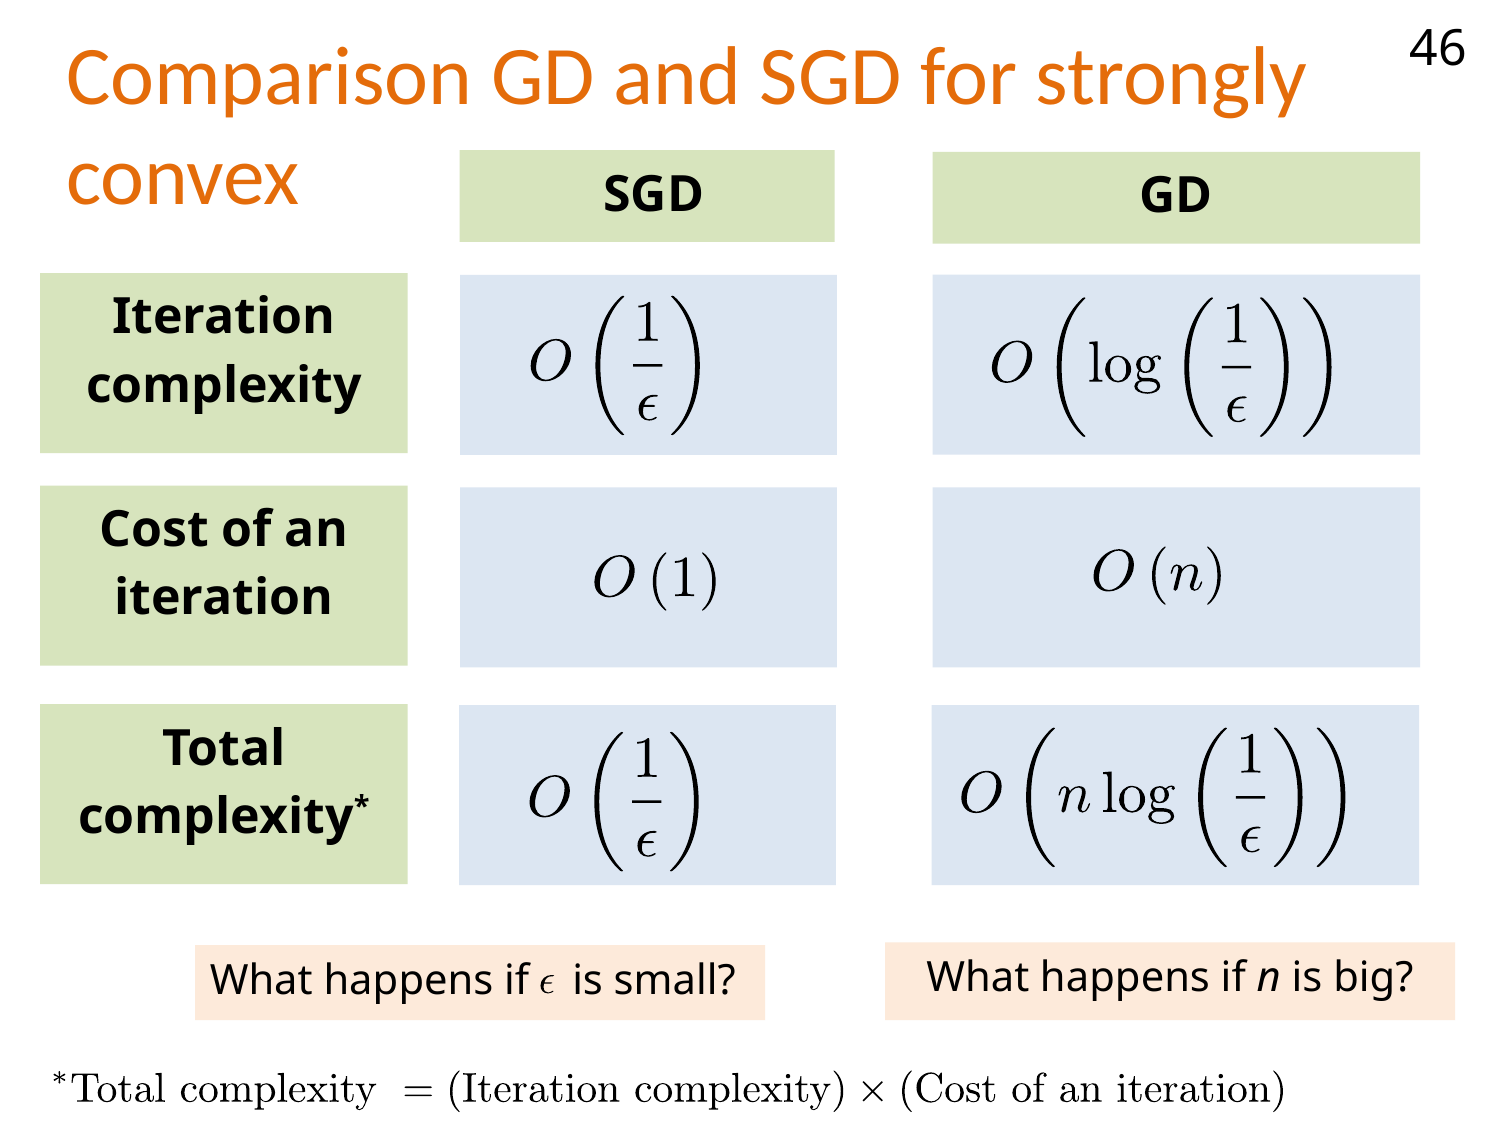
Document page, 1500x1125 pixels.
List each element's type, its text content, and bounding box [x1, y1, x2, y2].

text_box [460, 487, 837, 668]
text_box Iteration complexity [40, 273, 408, 454]
text_box What happens if n is big? [885, 942, 1456, 1021]
text_box [538, 975, 556, 994]
text_box [460, 274, 837, 455]
text_box SGD [459, 150, 835, 242]
text_box [50, 1070, 1288, 1113]
text_box GD [932, 151, 1421, 244]
text_box Total complexity* [40, 704, 408, 885]
text_box [459, 705, 836, 886]
text_box [932, 487, 1421, 668]
text_box [932, 274, 1421, 455]
text_box Comparison GD and SGD for strongly convex [51, 27, 1432, 215]
text_box Cost of an iteration [40, 485, 408, 666]
text_box [931, 705, 1420, 886]
text_box What happens if is small? [195, 945, 766, 1021]
